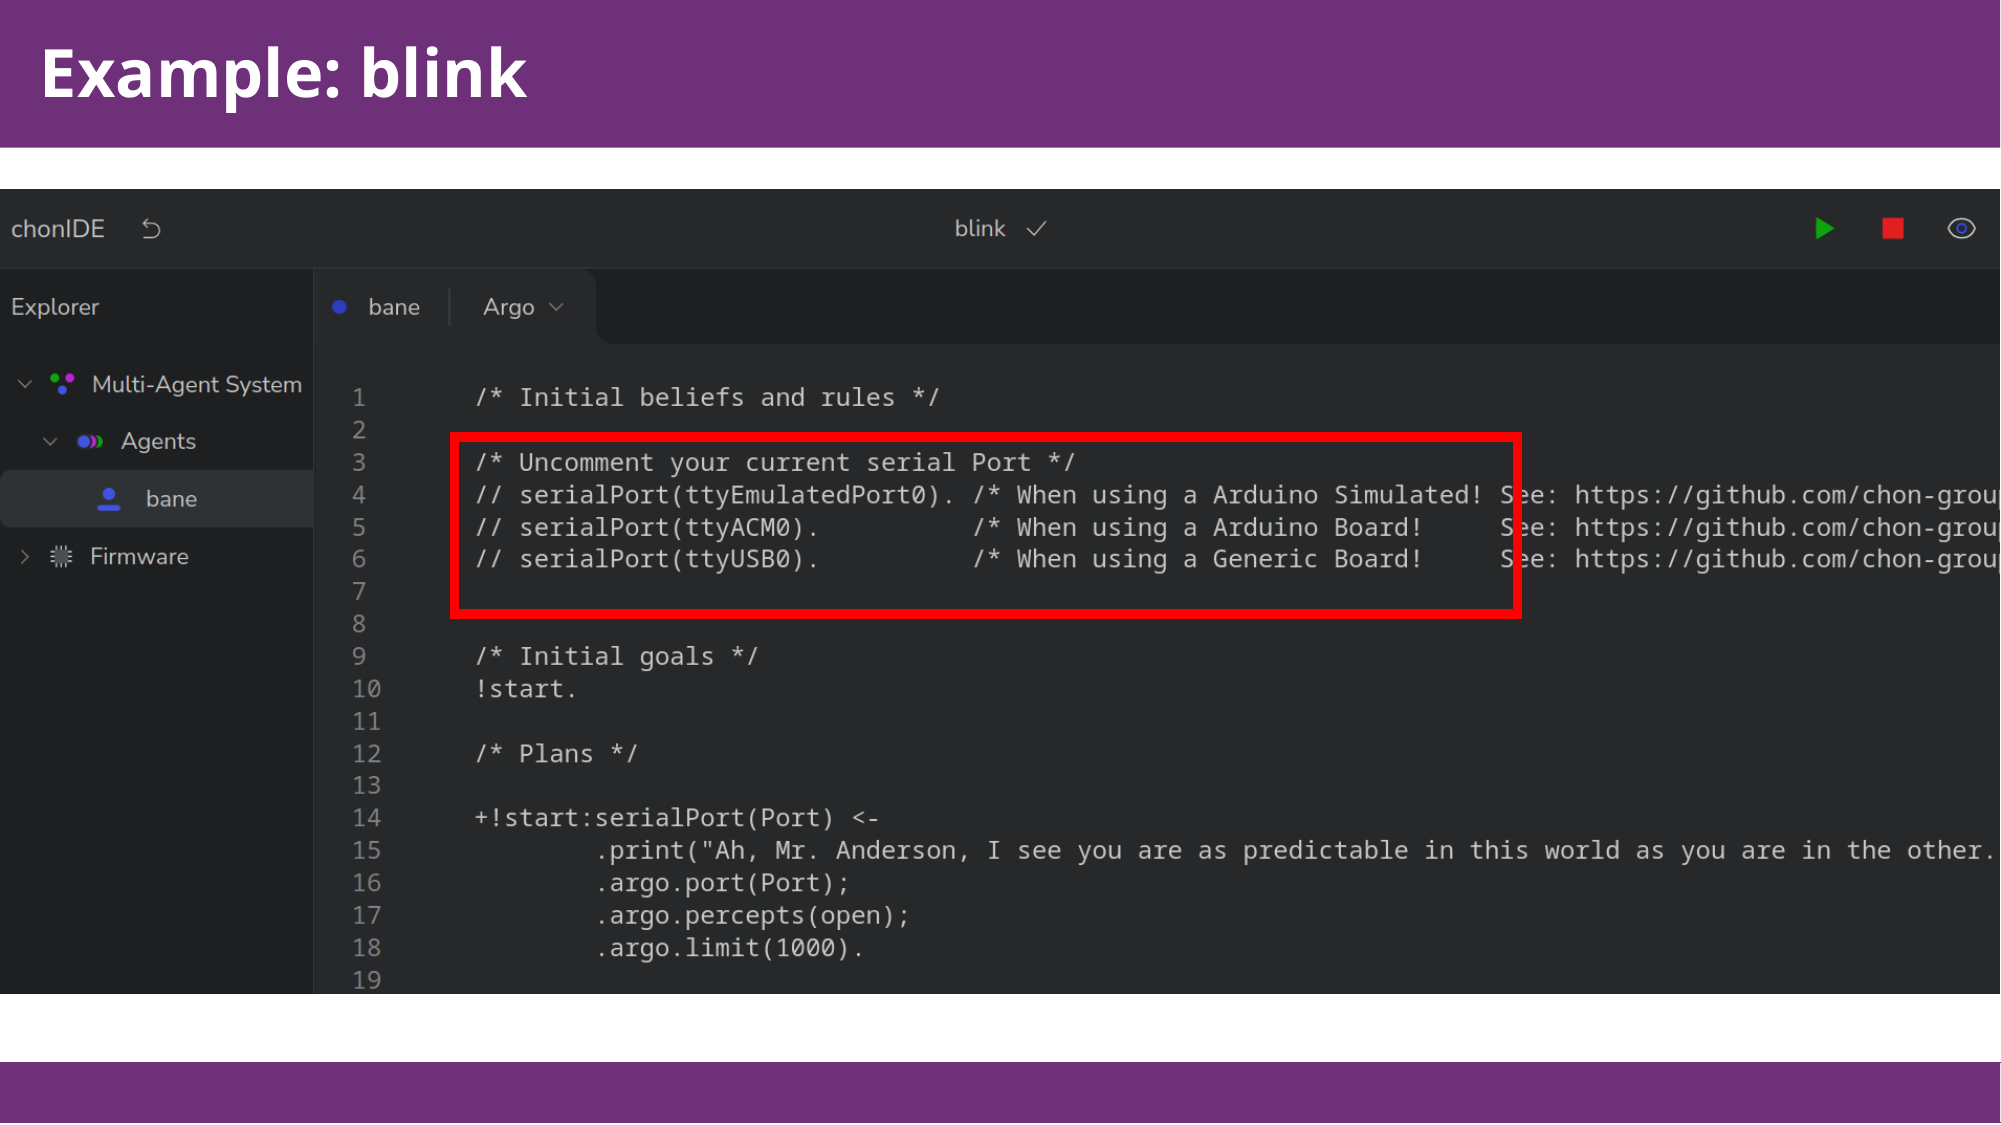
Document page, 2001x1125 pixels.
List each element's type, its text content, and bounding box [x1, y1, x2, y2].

text_box Example: blink [25, 23, 1999, 119]
picture [0, 189, 2000, 994]
